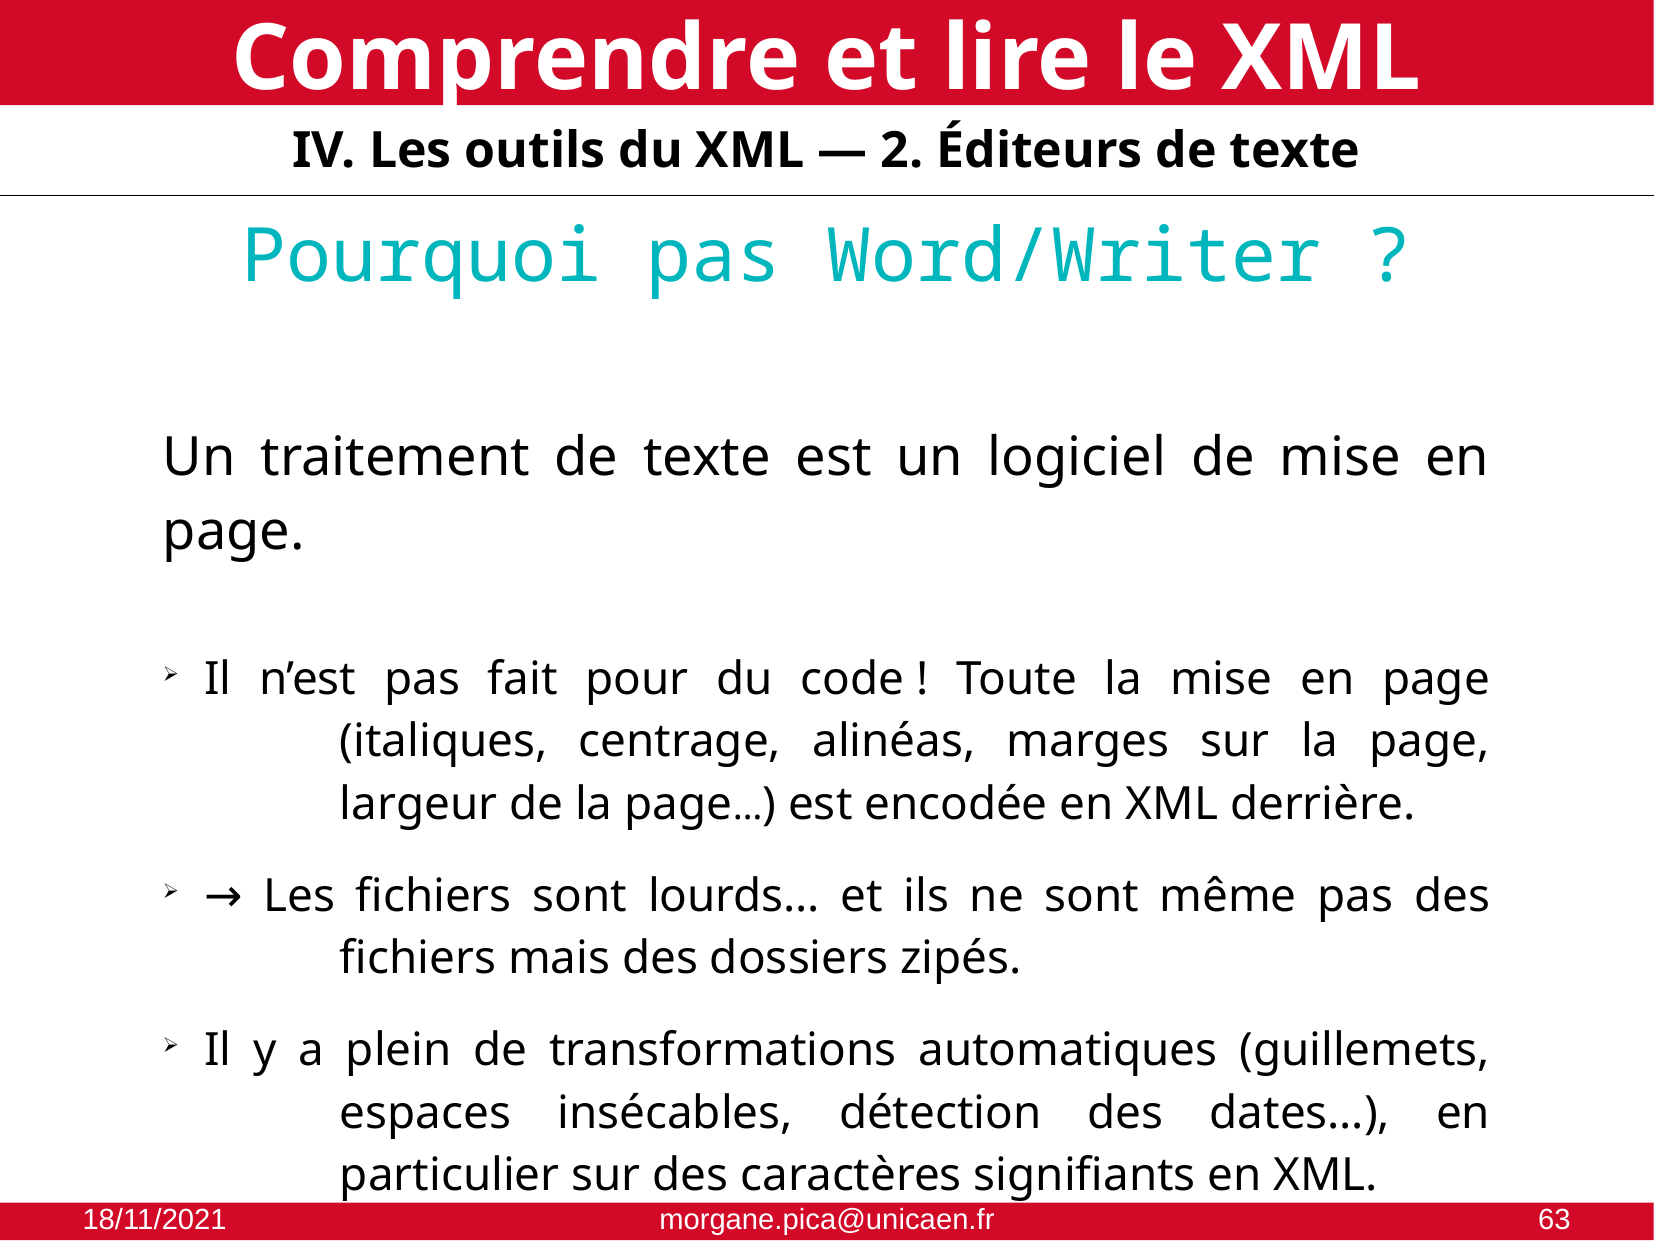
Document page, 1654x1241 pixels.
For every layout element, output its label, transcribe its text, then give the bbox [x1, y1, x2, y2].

title Comprendre et lire le XML [0, 0, 1654, 106]
text_box Pourquoi pas Word/Writer ? [161, 196, 1493, 284]
text_box Un traitement de texte est un logiciel de mise en page. Il n’est pas fait pour du code ! Toute la mise en page (italiques, centrage, alinéas, marges sur la page, largeur de la page…) est encodée en XML derrière. → Les fichiers sont lourds… et ils ne sont même pas des fichiers mais des dossiers zipés. Il y a plein de transformations automatiques (guillemets, espaces insécables, détection des dates…), en particulier sur des caractères signifiants en XML. [148, 410, 1506, 1103]
title IV. Les outils du XML — 2. Éditeurs de texte [0, 106, 1654, 191]
